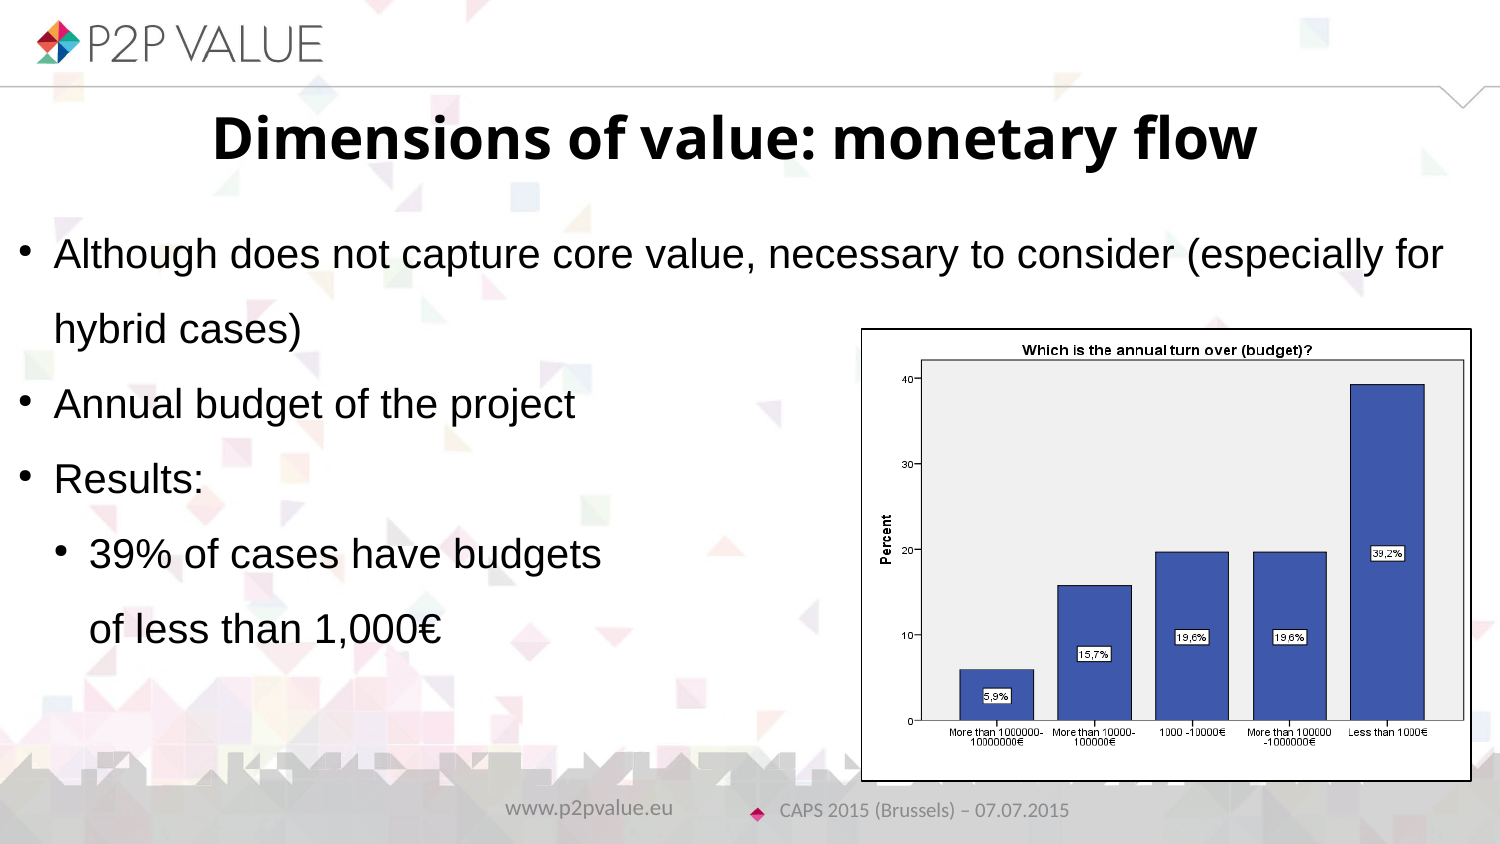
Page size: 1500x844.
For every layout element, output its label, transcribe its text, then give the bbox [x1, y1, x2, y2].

text_box CAPS 2015 (Brussels) – 07.07.2015 [766, 786, 1459, 832]
text_box Although does not capture core value, necessary to consider (especially for hybrid cases) Annual budget of the project Results: 39% of cases have budgets of less than 1,000€ [4, 195, 1486, 736]
title Dimensions of value: monetary flow [15, 92, 1456, 181]
picture [0, 0, 1500, 844]
text_box www.p2pvalue.eu [499, 786, 718, 826]
